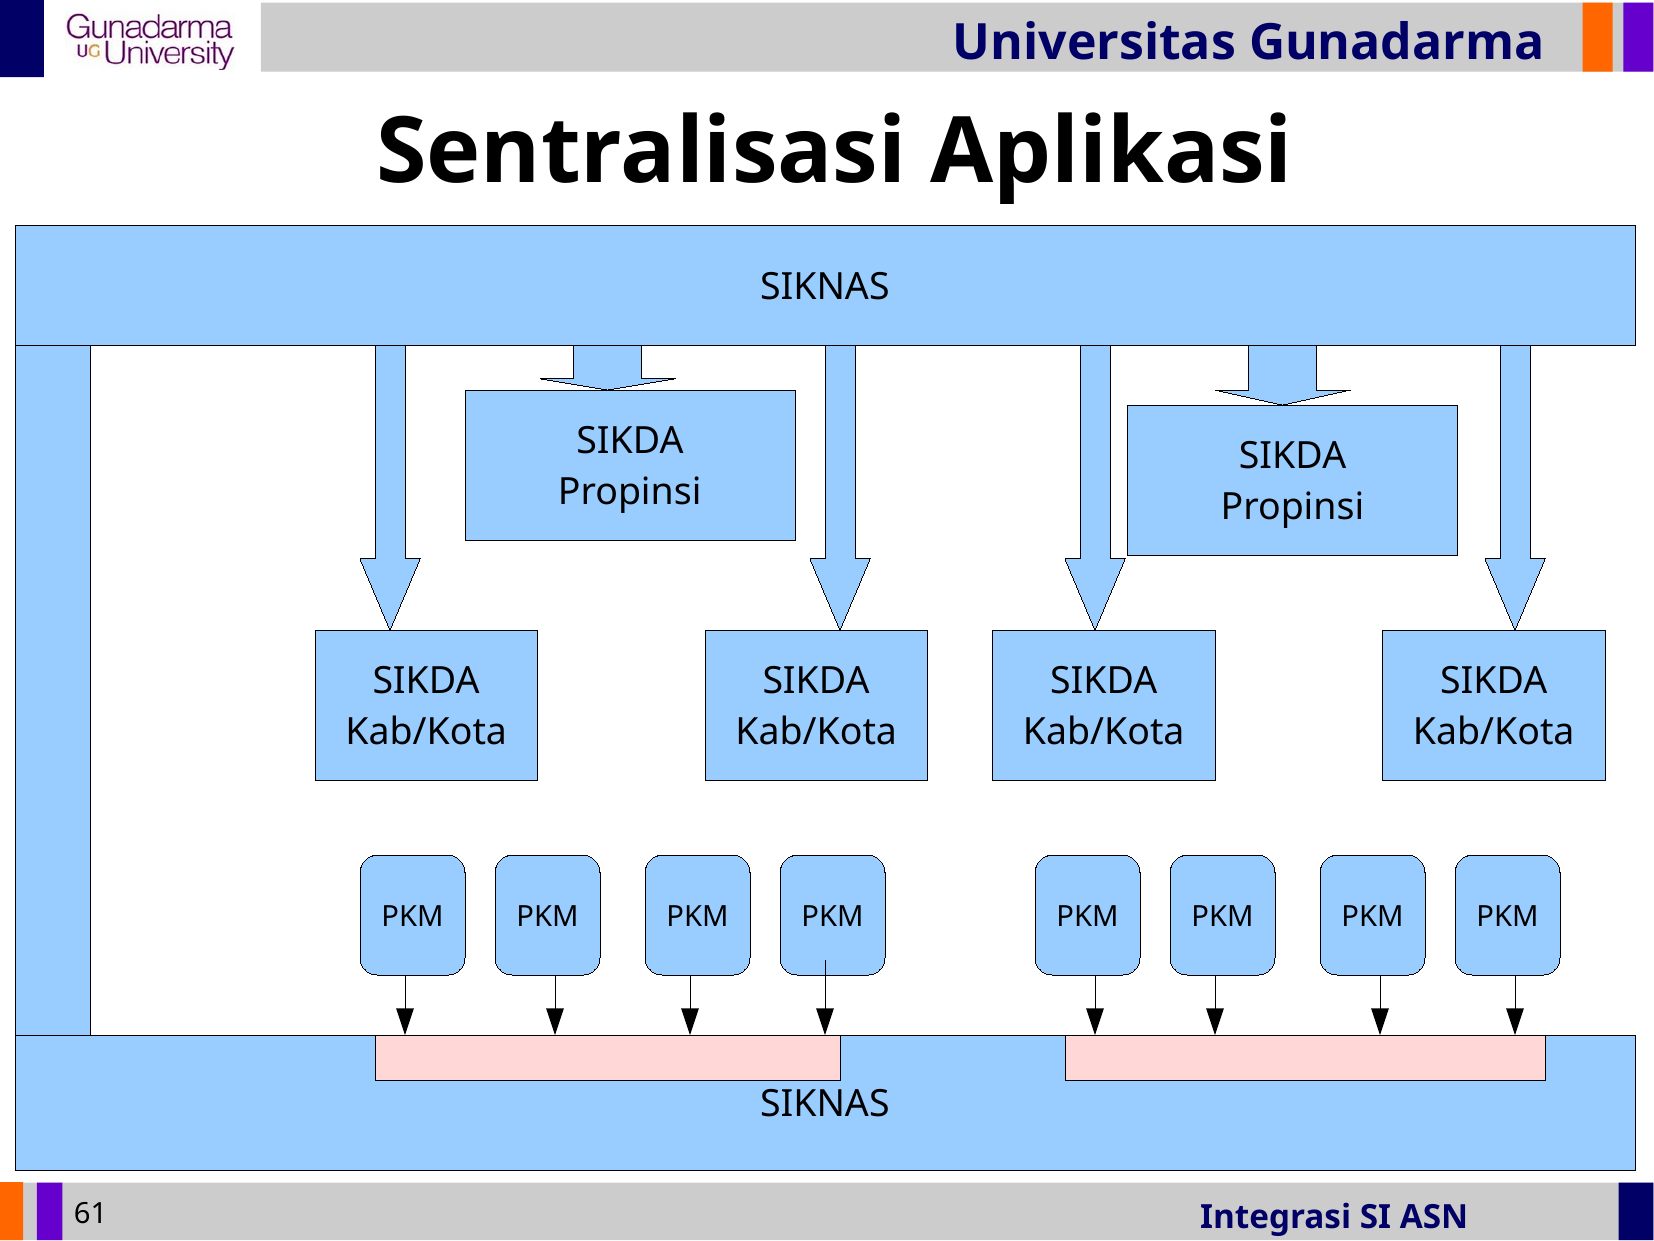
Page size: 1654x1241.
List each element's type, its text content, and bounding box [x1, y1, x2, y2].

text_box [1065, 345, 1126, 631]
text_box PKM [780, 855, 886, 976]
text_box [1065, 1035, 1546, 1081]
text_box [810, 345, 871, 631]
text_box SIKDA Kab/Kota [705, 630, 928, 781]
text_box [375, 1035, 841, 1081]
text_box [540, 345, 676, 391]
text_box SIKNAS [15, 1035, 1636, 1171]
text_box PKM [1455, 855, 1561, 976]
text_box SIKDA Kab/Kota [315, 630, 538, 781]
text_box PKM [1320, 855, 1426, 976]
text_box [1485, 345, 1546, 631]
text_box SIKDA Propinsi [1127, 405, 1458, 556]
title Sentralisasi Aplikasi [78, 84, 1592, 211]
text_box [15, 346, 91, 1035]
text_box SIKDA Kab/Kota [992, 630, 1216, 781]
text_box PKM [495, 855, 601, 976]
text_box PKM [360, 855, 466, 976]
text_box SIKDA Propinsi [465, 390, 796, 541]
text_box PKM [1035, 855, 1141, 976]
text_box SIKNAS [15, 225, 1636, 346]
text_box SIKDA Kab/Kota [1382, 630, 1606, 781]
text_box PKM [1170, 855, 1276, 976]
picture [65, 0, 235, 70]
text_box PKM [645, 855, 751, 976]
text_box [1215, 345, 1351, 406]
text_box [360, 345, 421, 631]
